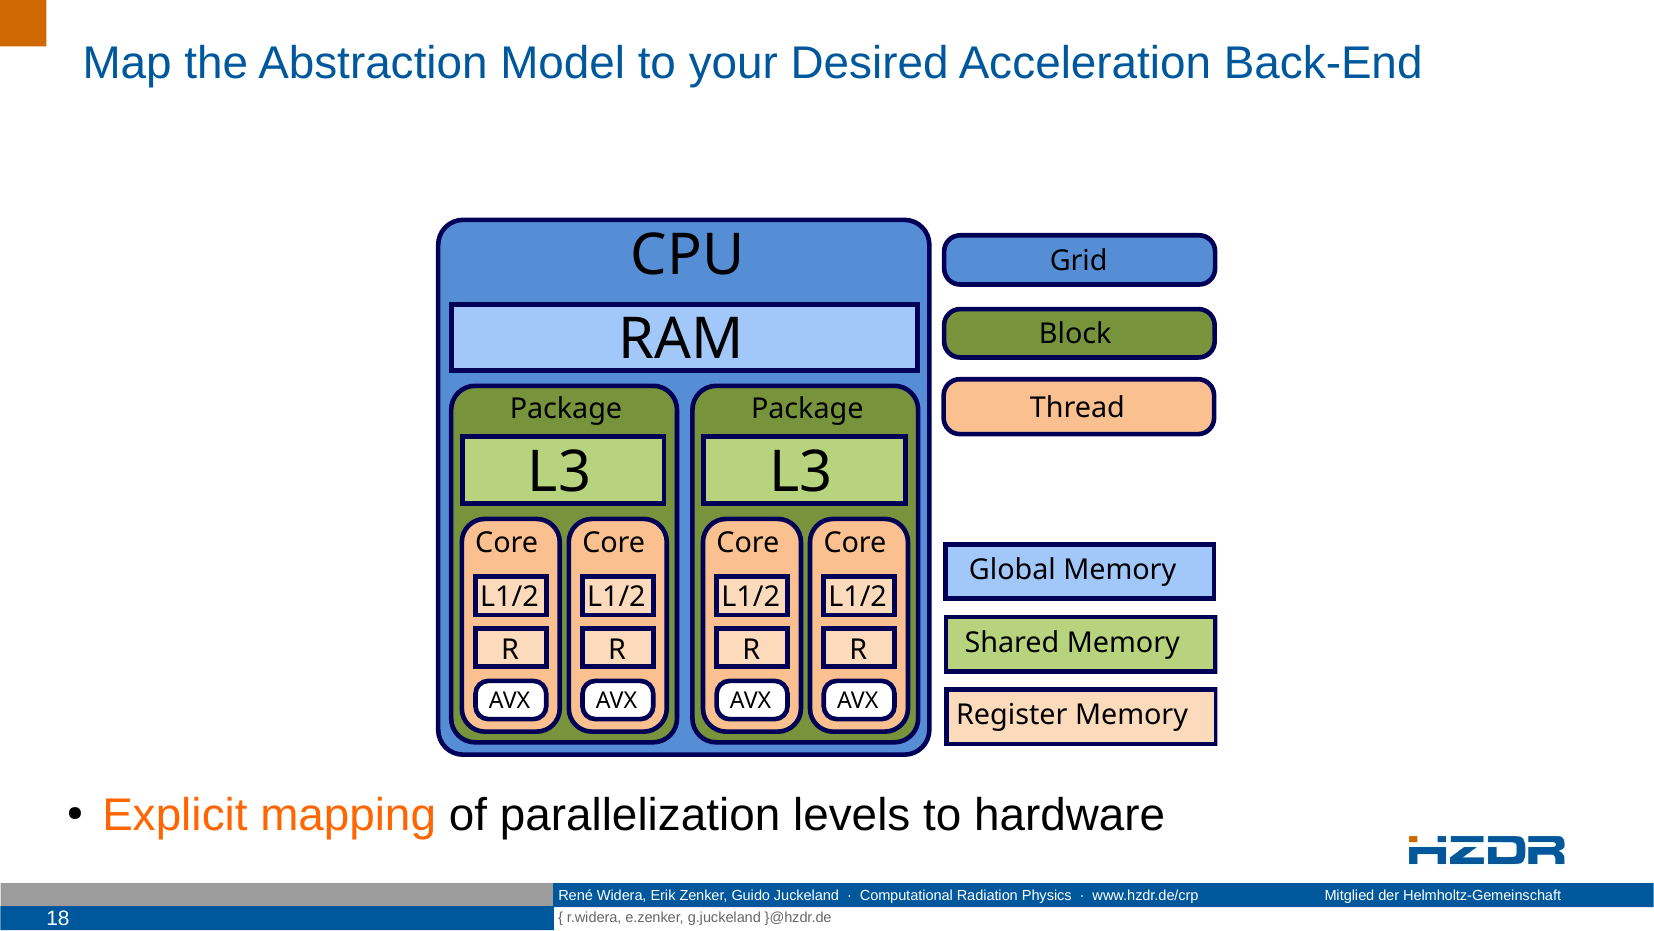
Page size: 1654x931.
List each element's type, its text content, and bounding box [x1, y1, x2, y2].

picture [435, 217, 1218, 757]
picture [1017, 886, 1249, 894]
picture [1392, 819, 1582, 881]
title Map the Abstraction Model to your Desired Acceleration Back-End [82, 36, 1571, 143]
text_box Explicit mapping of parallelization levels to hardware [52, 781, 1342, 886]
text_box [24, 768, 1392, 883]
